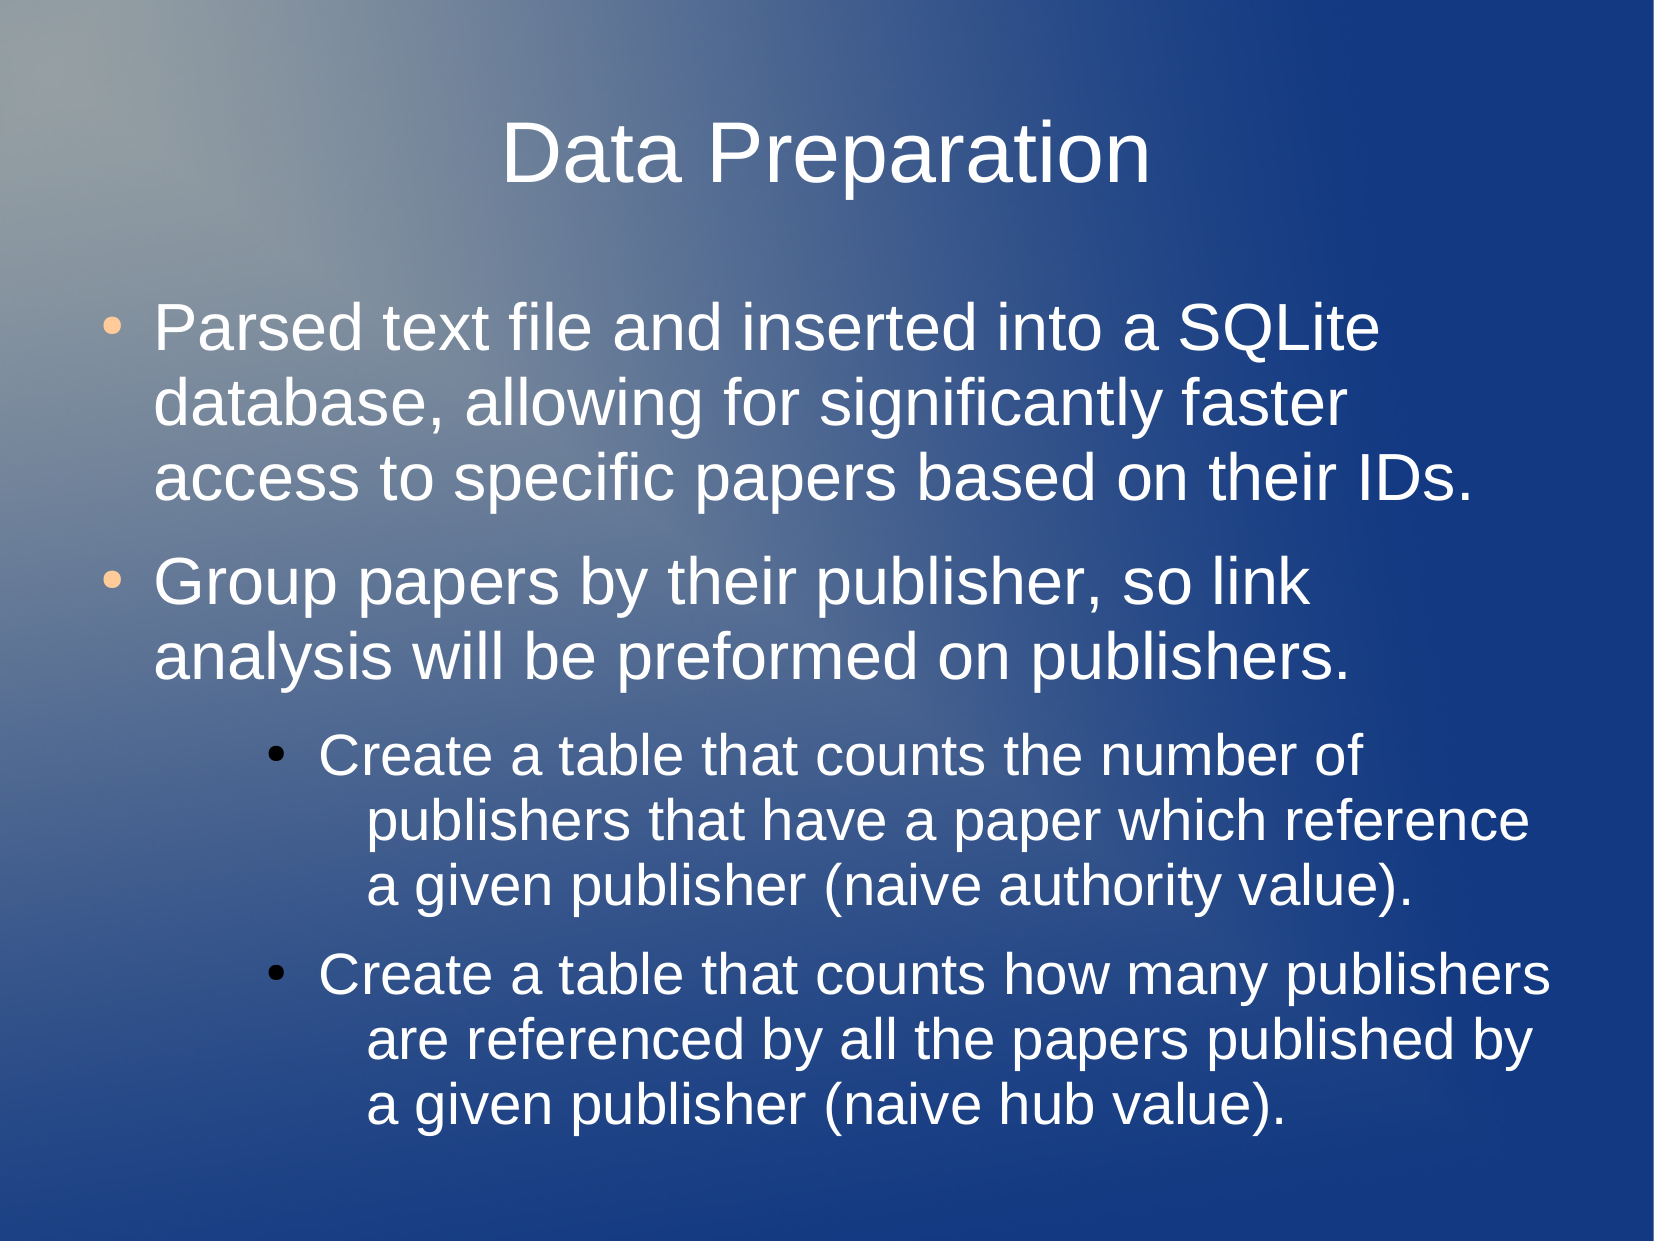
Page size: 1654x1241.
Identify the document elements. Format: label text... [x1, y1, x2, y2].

picture [0, 0, 1654, 1241]
title Data Preparation [82, 49, 1571, 257]
list Parsed text file and inserted into a SQLite database, allowing for significantly faster access to specific papers based on their IDs. Group papers by their publisher, so link analysis will be preformed on publishers. Create a table that counts the number of publishers that have a paper which reference a given publisher (naive authority value). Create a table that counts how many publishers are referenced by all the papers published by a given publisher (naive hub value). [82, 290, 1571, 1137]
